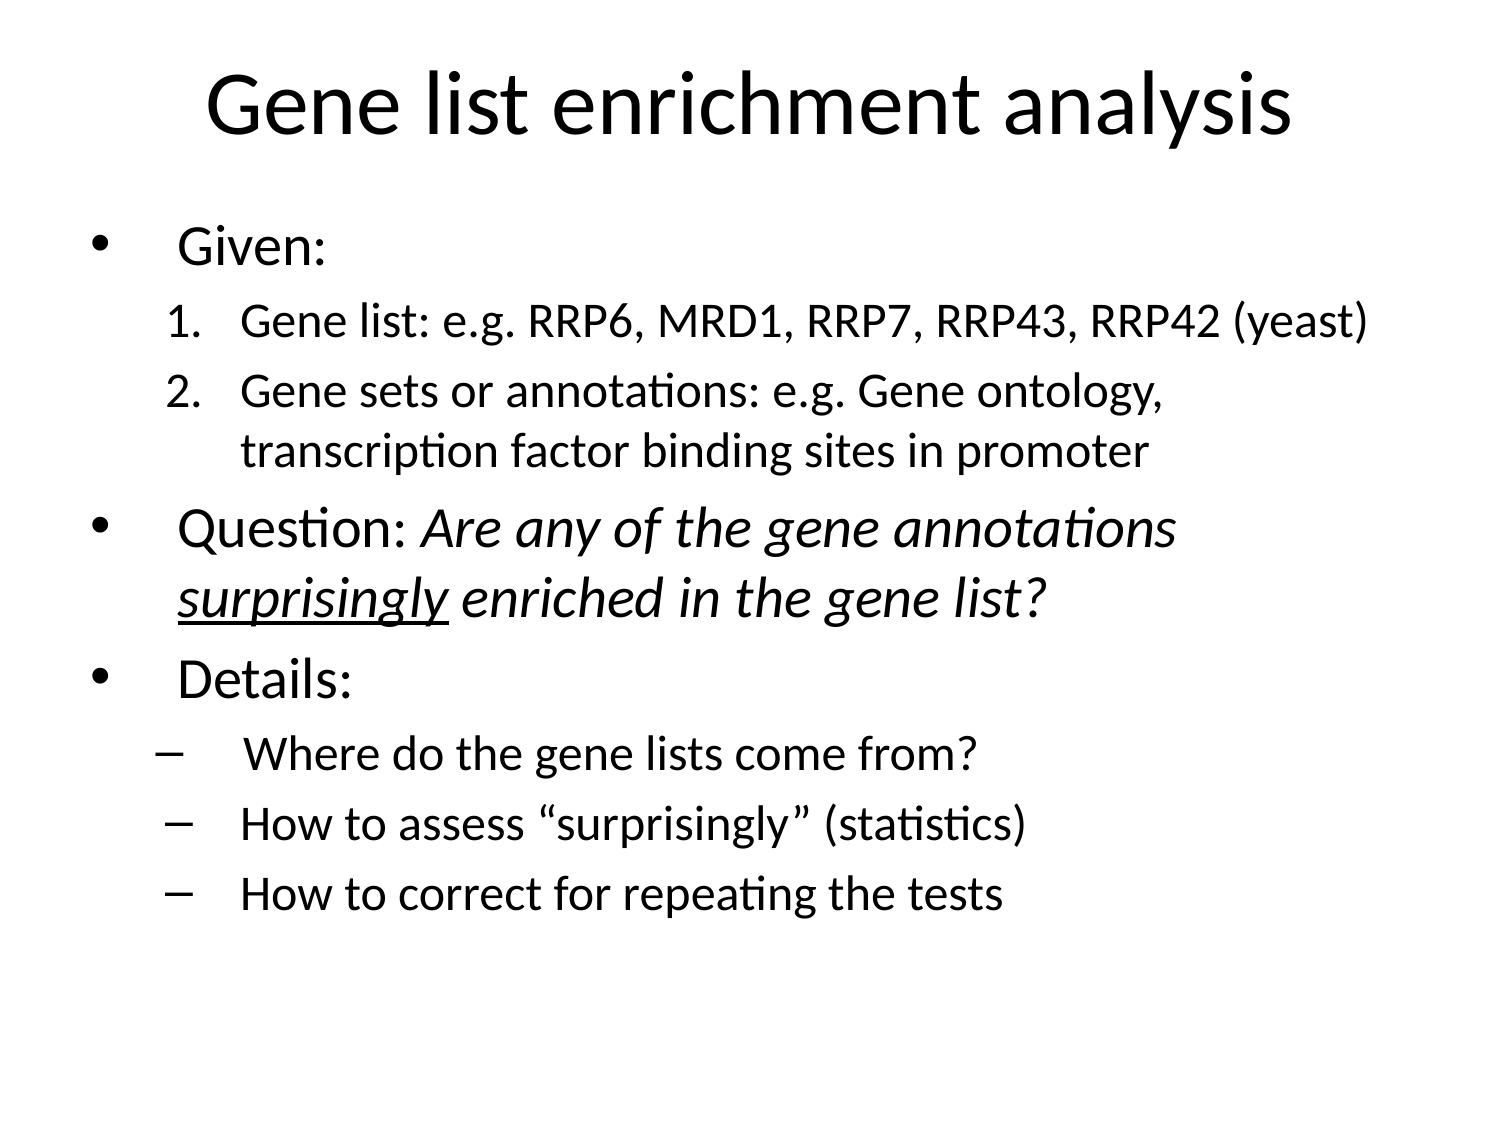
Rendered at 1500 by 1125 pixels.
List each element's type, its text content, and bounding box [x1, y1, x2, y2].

list Given: Gene list: e.g. RRP6, MRD1, RRP7, RRP43, RRP42 (yeast) Gene sets or annotations: e.g. Gene ontology, transcription factor binding sites in promoter Question: Are any of the gene annotations surprisingly enriched in the gene list? Details: Where do the gene lists come from? How to assess “surprisingly” (statistics) How to correct for repeating the tests [75, 200, 1425, 1005]
title Gene list enrichment analysis [75, 45, 1425, 150]
